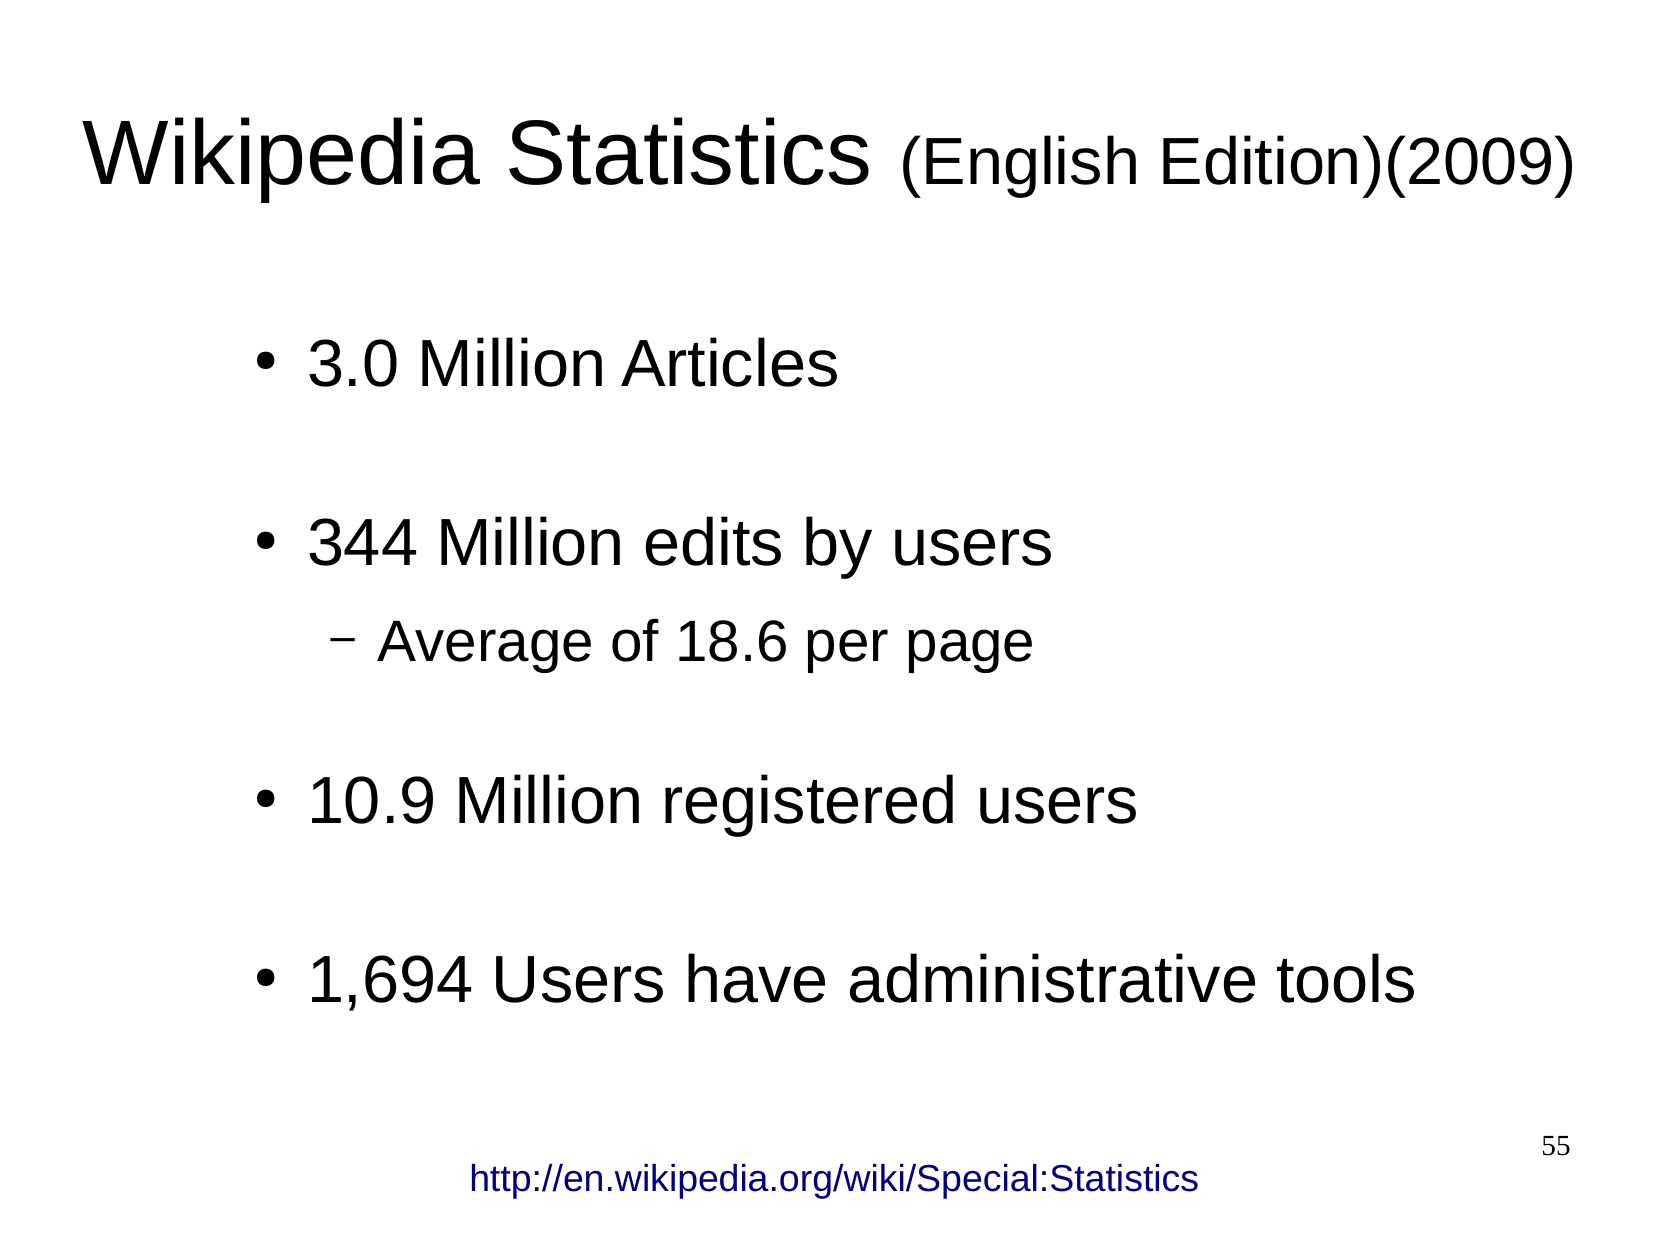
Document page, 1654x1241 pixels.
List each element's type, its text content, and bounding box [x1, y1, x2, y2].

list 3.0 Million Articles 344 Million edits by users Average of 18.6 per page 10.9 Million registered users 1,694 Users have administrative tools [236, 325, 1467, 1017]
title Wikipedia Statistics (English Edition)(2009) [64, 49, 1595, 257]
text_box http://en.wikipedia.org/wiki/Special:Statistics [454, 1150, 1238, 1207]
